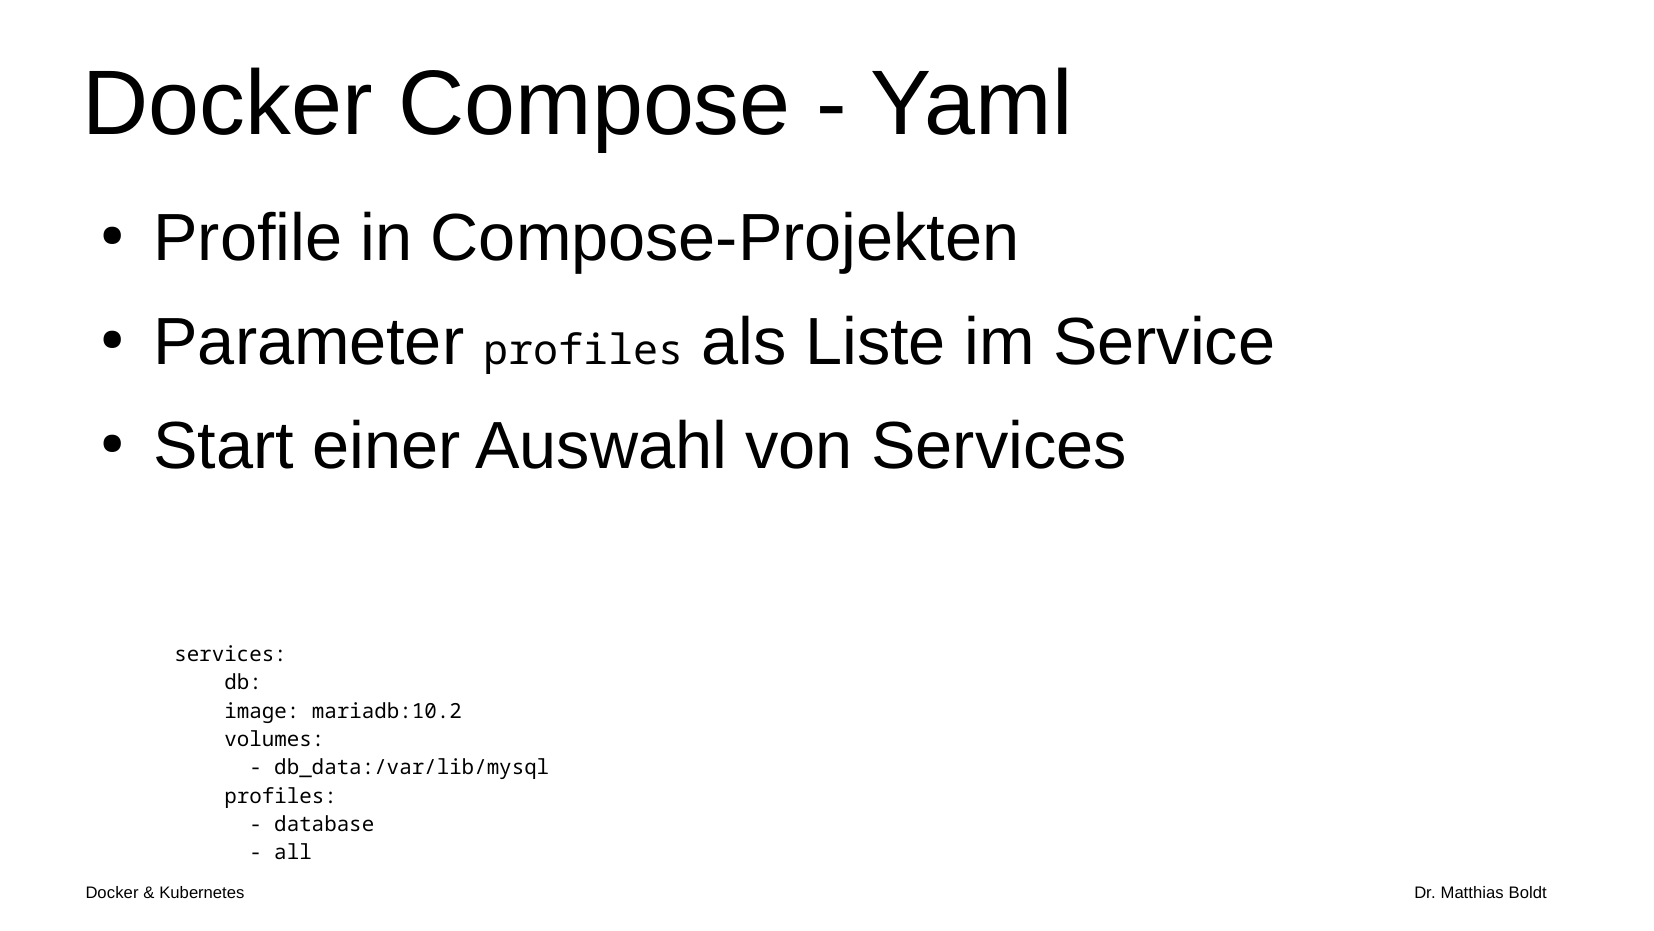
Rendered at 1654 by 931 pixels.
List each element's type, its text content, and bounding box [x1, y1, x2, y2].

list Profile in Compose-Projekten Parameter profiles als Liste im Service Start einer Auswahl von Services [82, 199, 1453, 845]
title Docker Compose - Yaml [82, 25, 1571, 181]
text_box services: db: image: mariadb:10.2 volumes: - db_data:/var/lib/mysql profiles: - database - all [159, 631, 1518, 892]
text_box Docker & Kubernetes Dr. Matthias Boldt [70, 875, 1563, 910]
